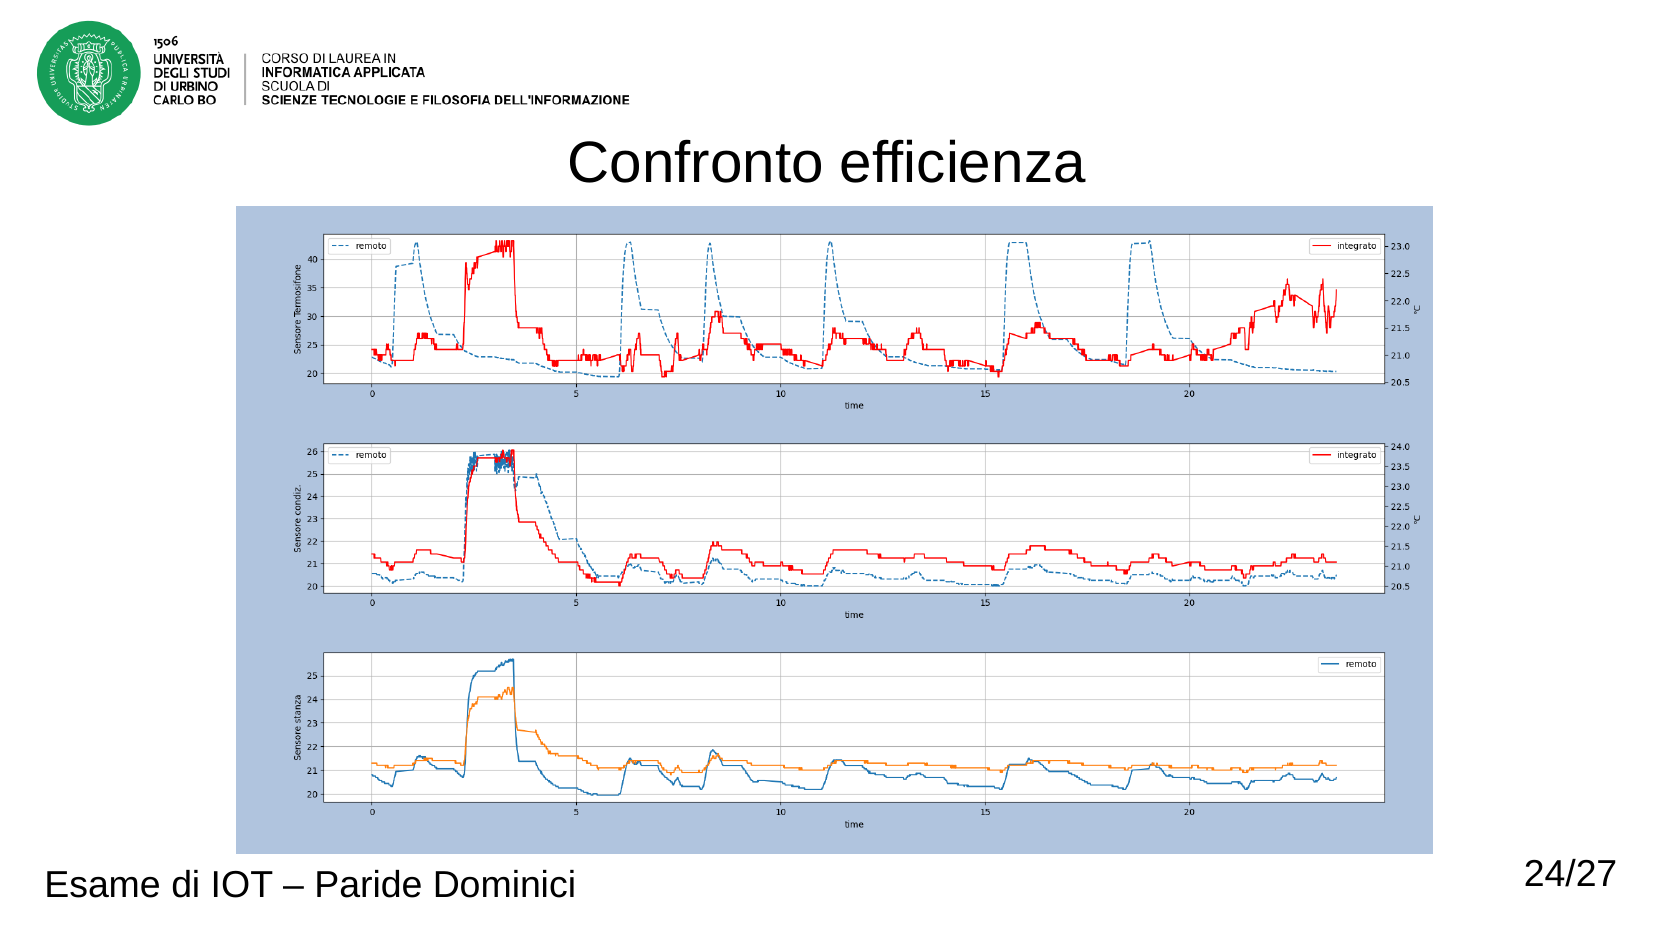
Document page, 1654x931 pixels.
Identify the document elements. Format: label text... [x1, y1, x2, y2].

picture [25, 17, 650, 128]
text_box <numero>/27 [1387, 845, 1625, 916]
title Confronto efficienza [82, 118, 1571, 207]
text_box Esame di IOT – Paride Dominici [29, 856, 680, 914]
picture [236, 206, 1433, 854]
